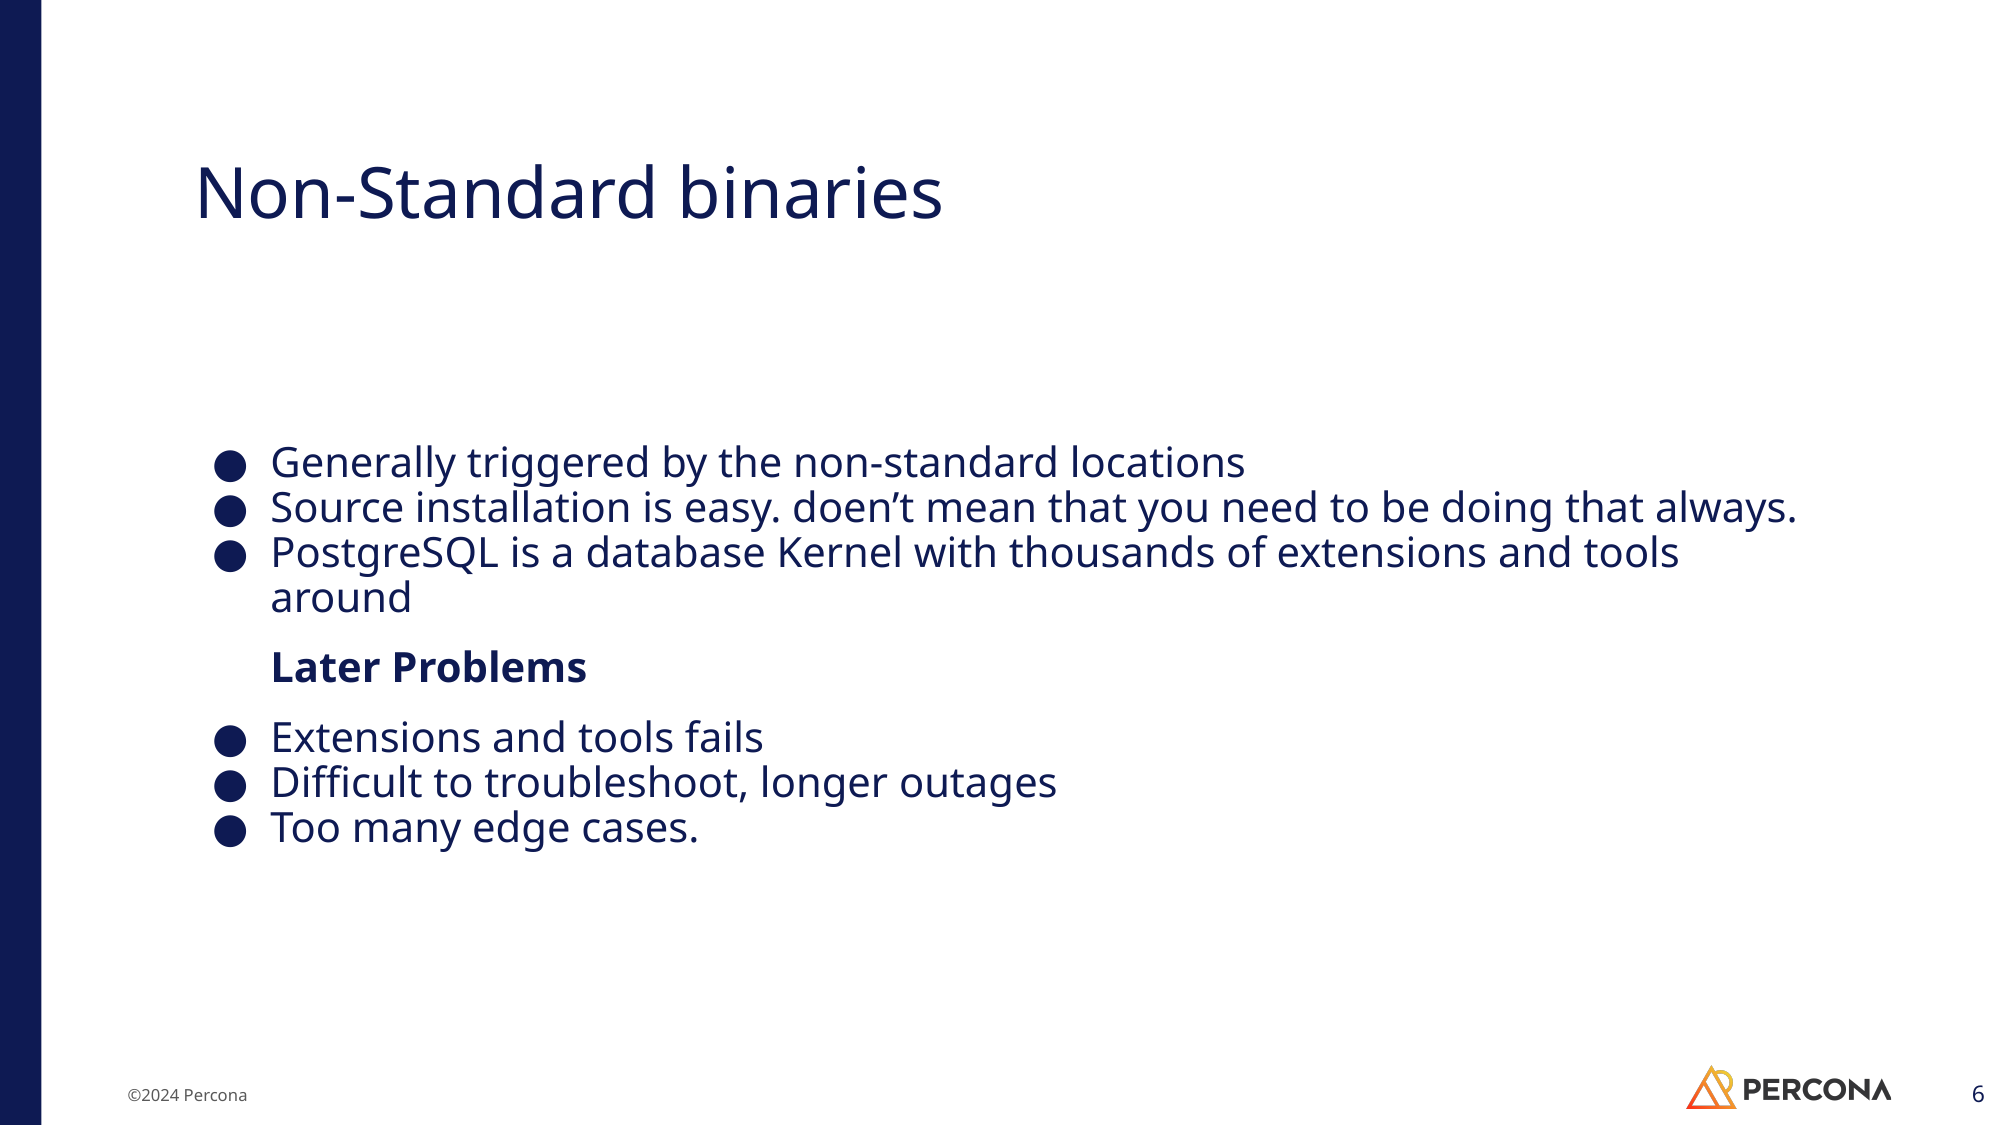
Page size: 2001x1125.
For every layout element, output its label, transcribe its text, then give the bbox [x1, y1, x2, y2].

picture [1686, 1065, 1748, 1109]
list Generally triggered by the non-standard locations Source installation is easy. doen’t mean that you need to be doing that always. PostgreSQL is a database Kernel with thousands of extensions and tools around Later Problems Extensions and tools fails Difficult to troubleshoot, longer outages Too many edge cases. [180, 310, 1835, 982]
title Non-Standard binaries [179, 124, 1835, 266]
slide_number <number> [1748, 1065, 2000, 1125]
